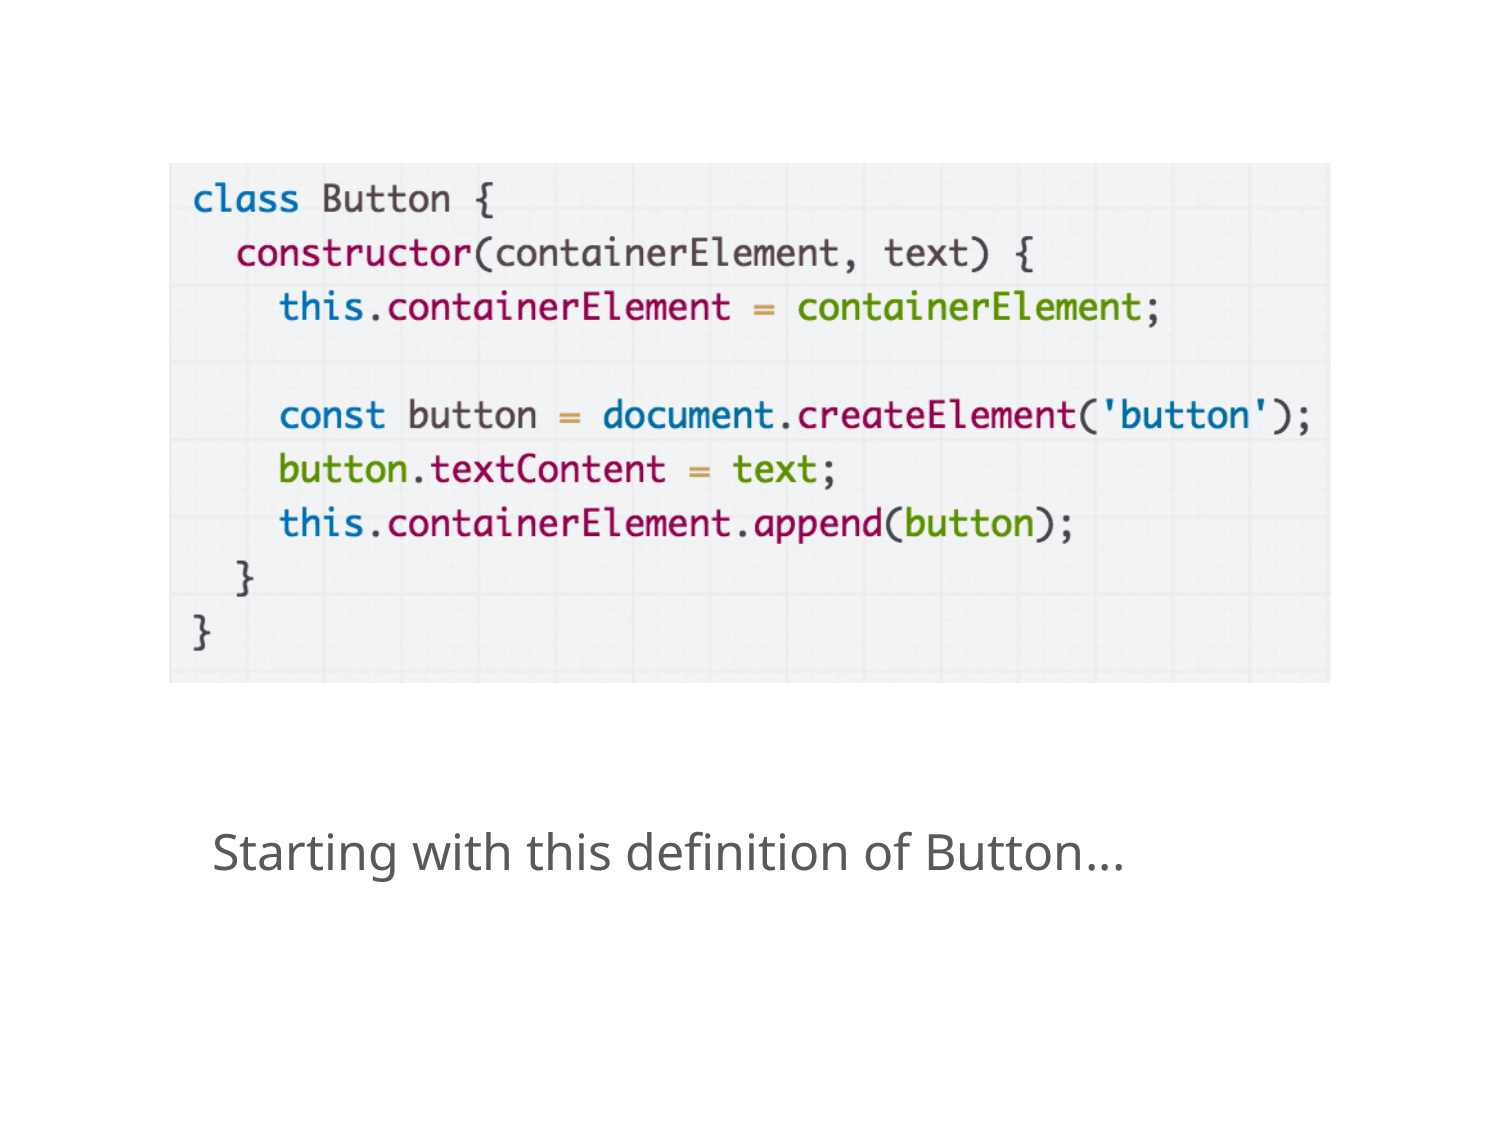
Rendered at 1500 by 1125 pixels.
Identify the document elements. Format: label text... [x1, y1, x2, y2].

list Starting with this definition of Button... [197, 796, 1303, 989]
picture [169, 163, 1331, 683]
